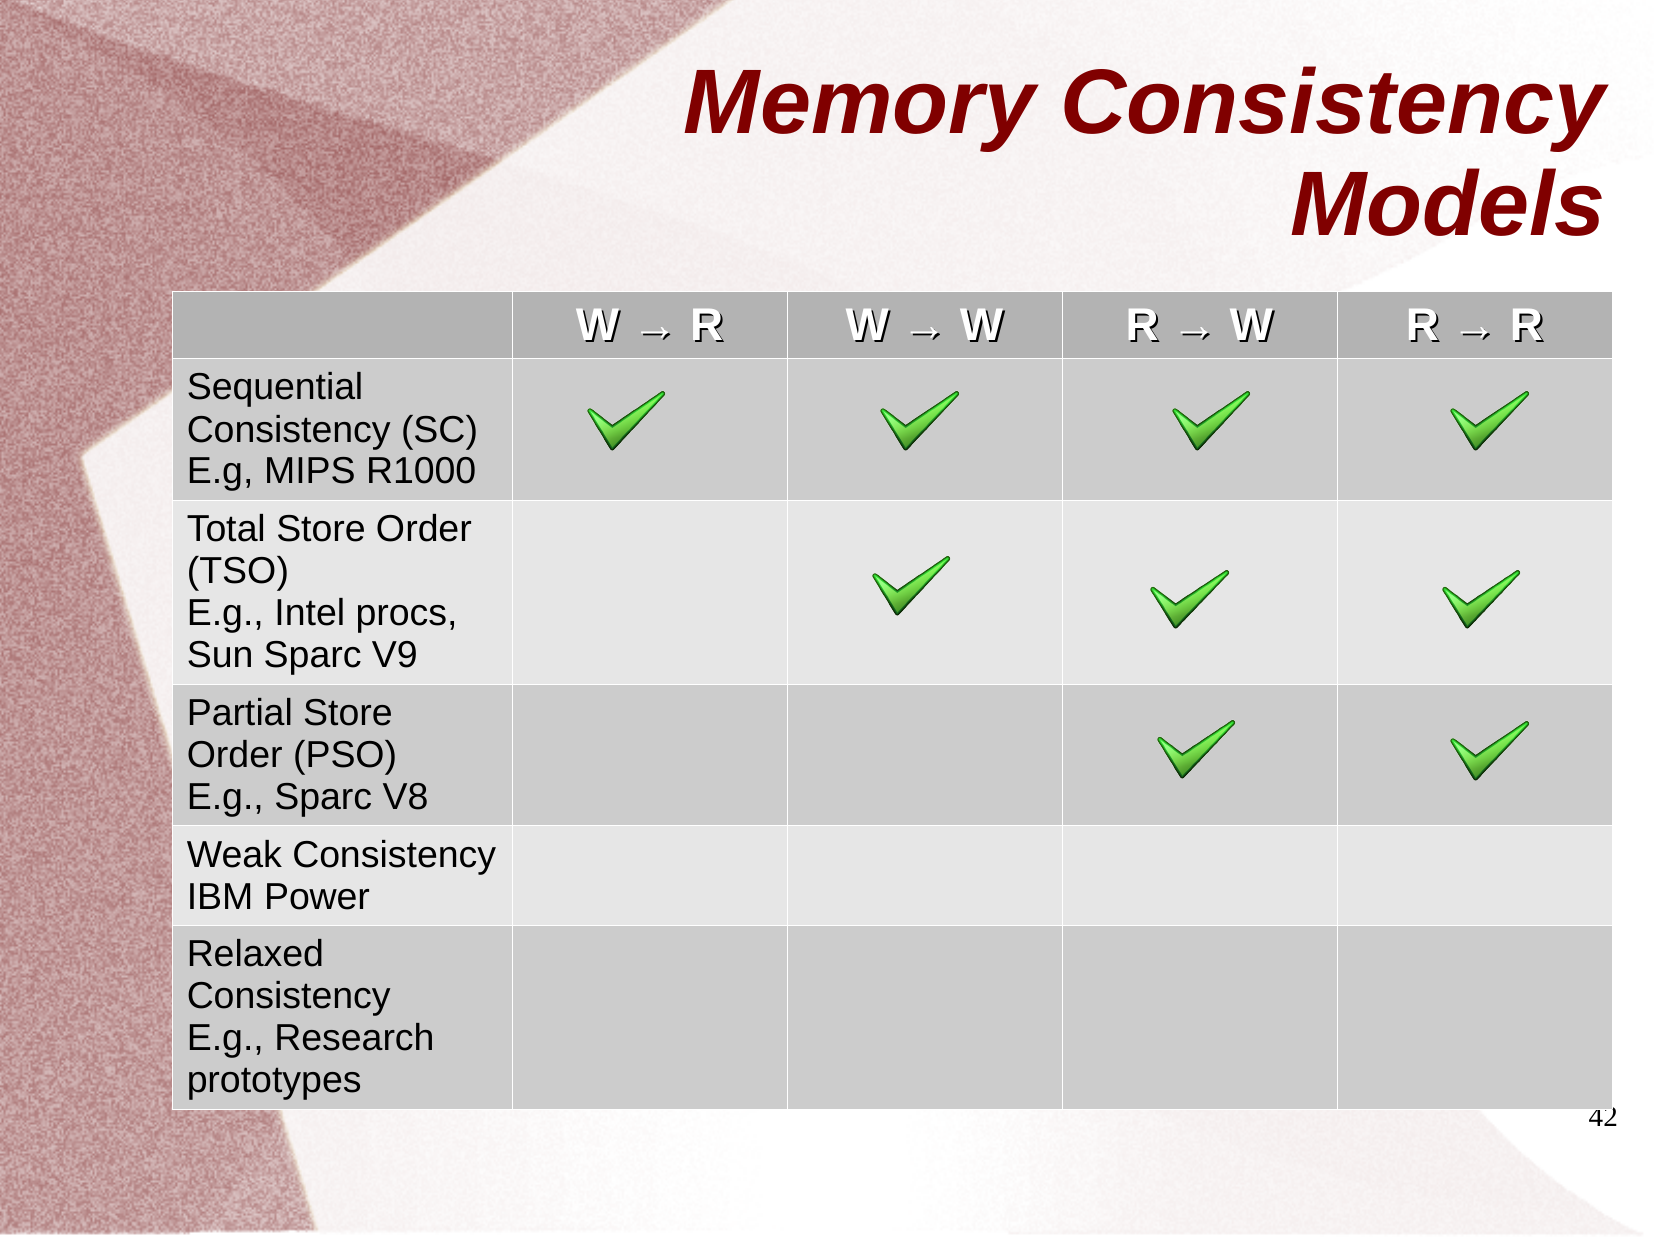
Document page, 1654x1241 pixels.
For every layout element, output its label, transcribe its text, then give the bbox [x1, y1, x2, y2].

table_cell [1338, 501, 1612, 684]
table_header R → R [1338, 292, 1612, 358]
table_header W → R [513, 292, 787, 358]
table_cell [513, 926, 787, 1109]
table_header W → W [788, 292, 1062, 358]
table_cell [1338, 359, 1612, 500]
table_cell [788, 926, 1062, 1109]
picture [0, 0, 1654, 1241]
table_cell Partial Store Order (PSO) E.g., Sparc V8 [173, 685, 512, 825]
table_cell [513, 501, 787, 684]
table_cell [1338, 826, 1612, 925]
table_cell Relaxed Consistency E.g., Research prototypes [173, 926, 512, 1109]
table_cell [788, 685, 1062, 825]
table_cell [1063, 926, 1337, 1109]
table_cell [513, 359, 787, 500]
table_cell [1338, 685, 1612, 825]
table_cell [1063, 685, 1337, 825]
table_cell Total Store Order (TSO) E.g., Intel procs, Sun Sparc V9 [173, 501, 512, 684]
table_cell [788, 501, 1062, 684]
table_cell Sequential Consistency (SC) E.g, MIPS R1000 [173, 359, 512, 500]
table_cell [1063, 826, 1337, 925]
table_header [173, 292, 512, 358]
table_cell [788, 826, 1062, 925]
table_cell [1338, 926, 1612, 1109]
table_cell [1063, 501, 1337, 684]
table_cell [788, 359, 1062, 500]
title Memory Consistency Models [596, 49, 1607, 257]
table_cell [513, 685, 787, 825]
table_cell Weak Consistency IBM Power [173, 826, 512, 925]
table_cell [513, 826, 787, 925]
table_cell [1063, 359, 1337, 500]
table_header R → W [1063, 292, 1337, 358]
